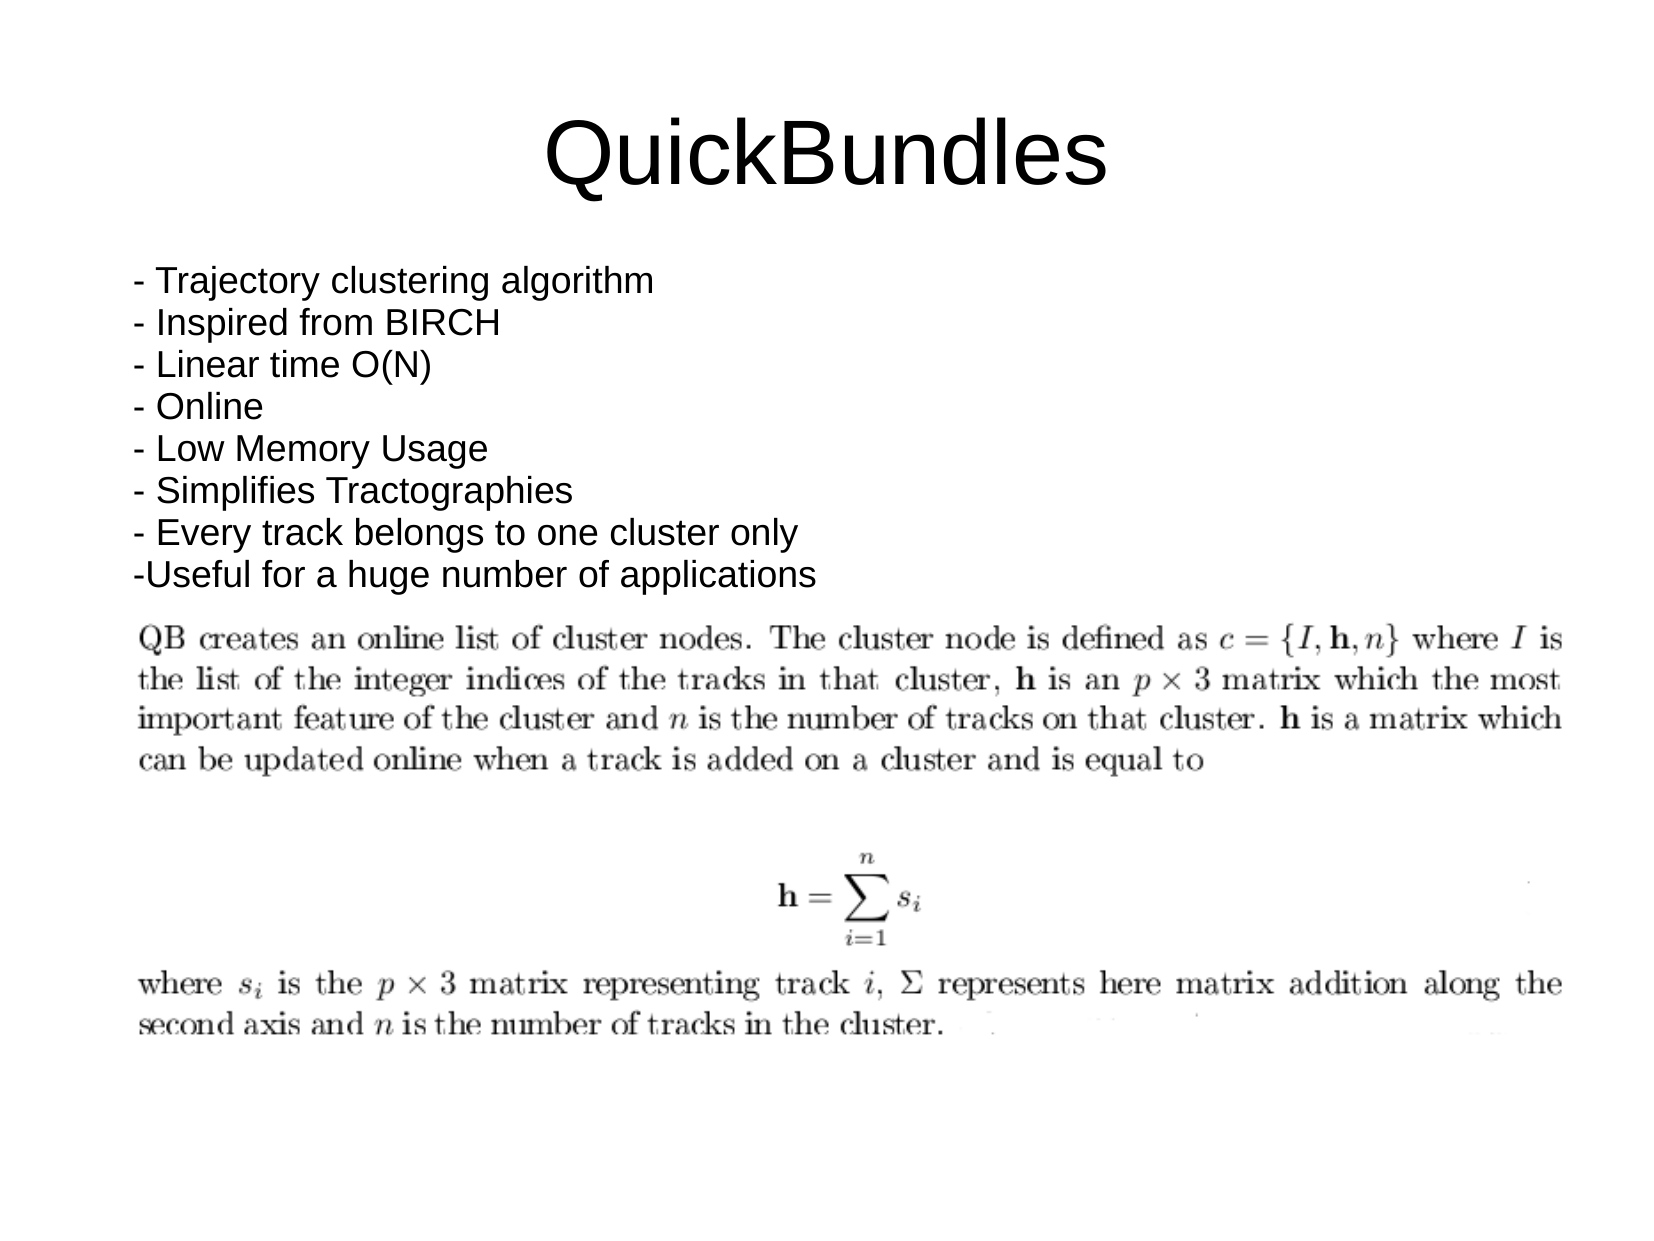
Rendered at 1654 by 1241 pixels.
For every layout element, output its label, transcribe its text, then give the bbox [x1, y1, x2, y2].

title QuickBundles [82, 56, 1571, 250]
text_box - Trajectory clustering algorithm - Inspired from BIRCH - Linear time O(N) - Online - Low Memory Usage - Simplifies Tractographies - Every track belongs to one cluster only -Useful for a huge number of applications [118, 252, 1123, 604]
picture [110, 608, 1601, 1088]
